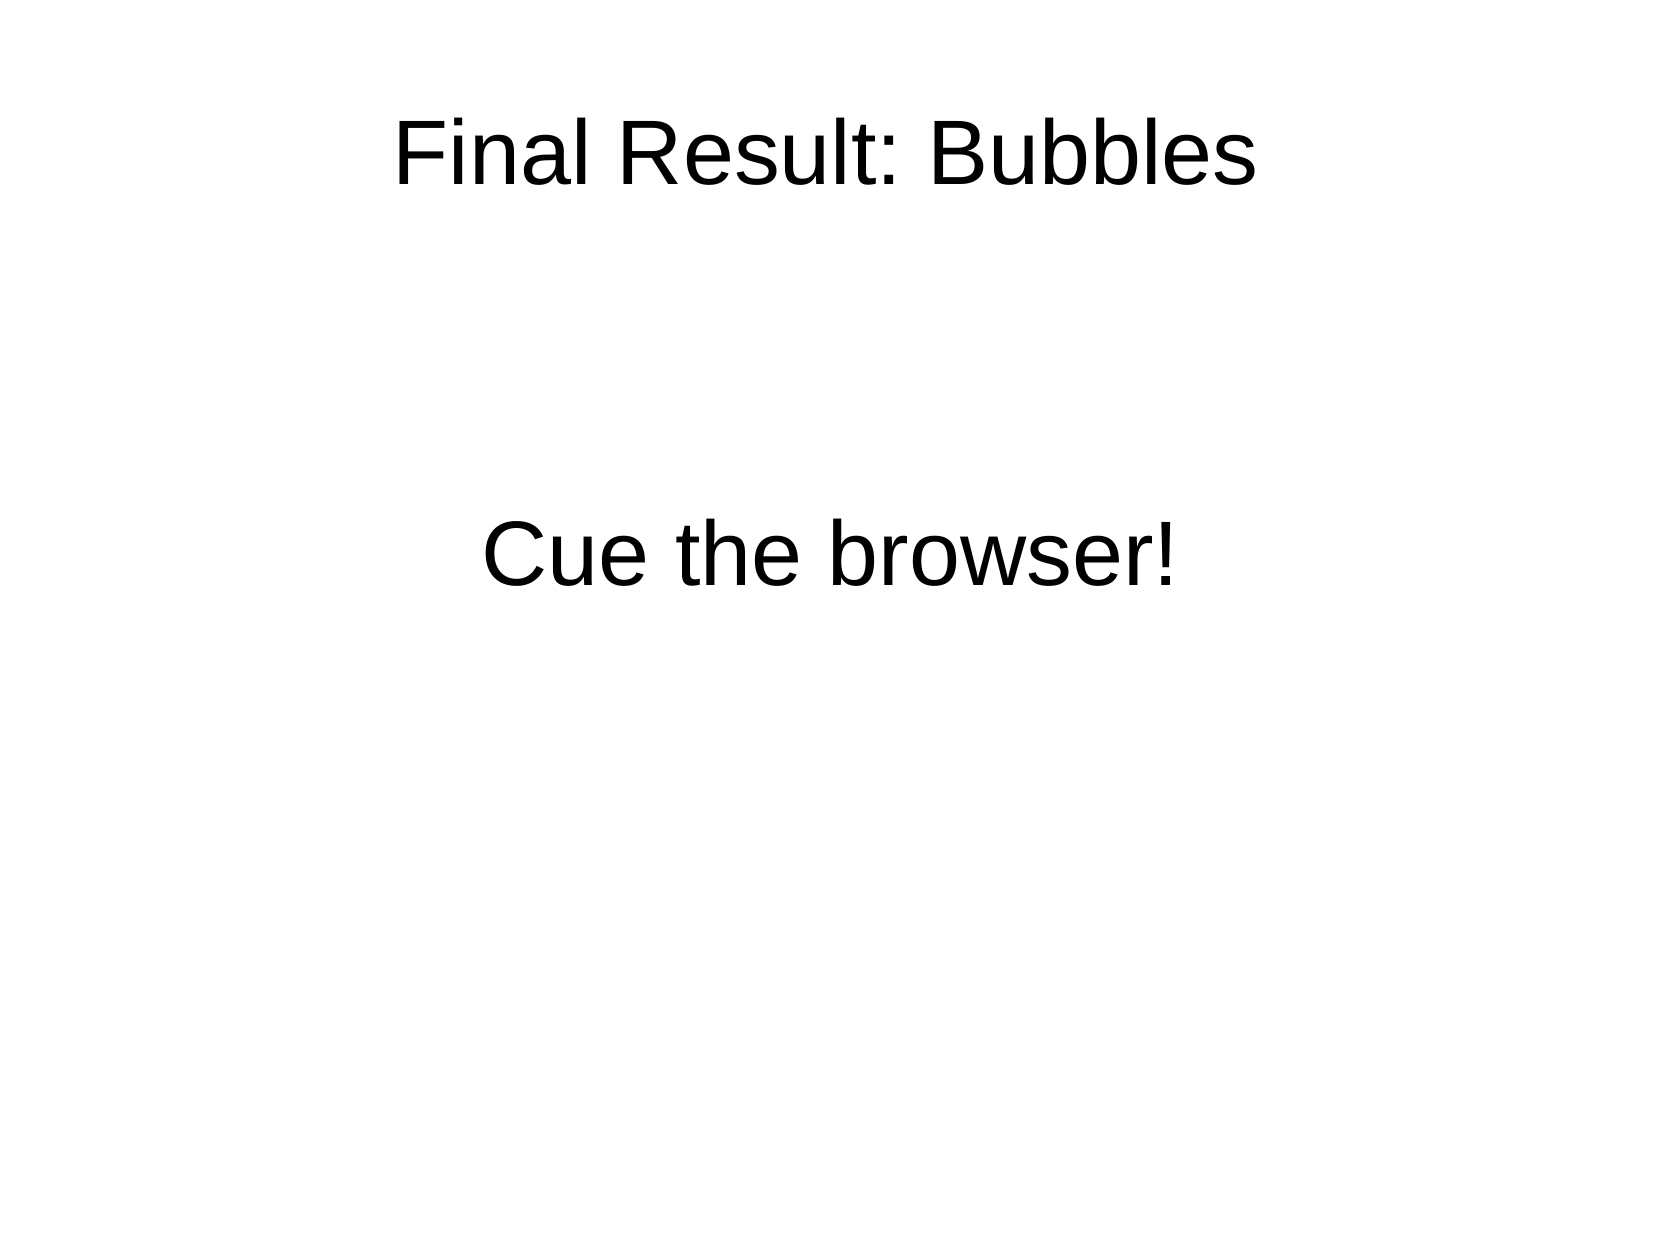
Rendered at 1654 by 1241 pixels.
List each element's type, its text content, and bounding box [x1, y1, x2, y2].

title Cue the browser! [86, 450, 1576, 658]
title Final Result: Bubbles [82, 49, 1571, 257]
